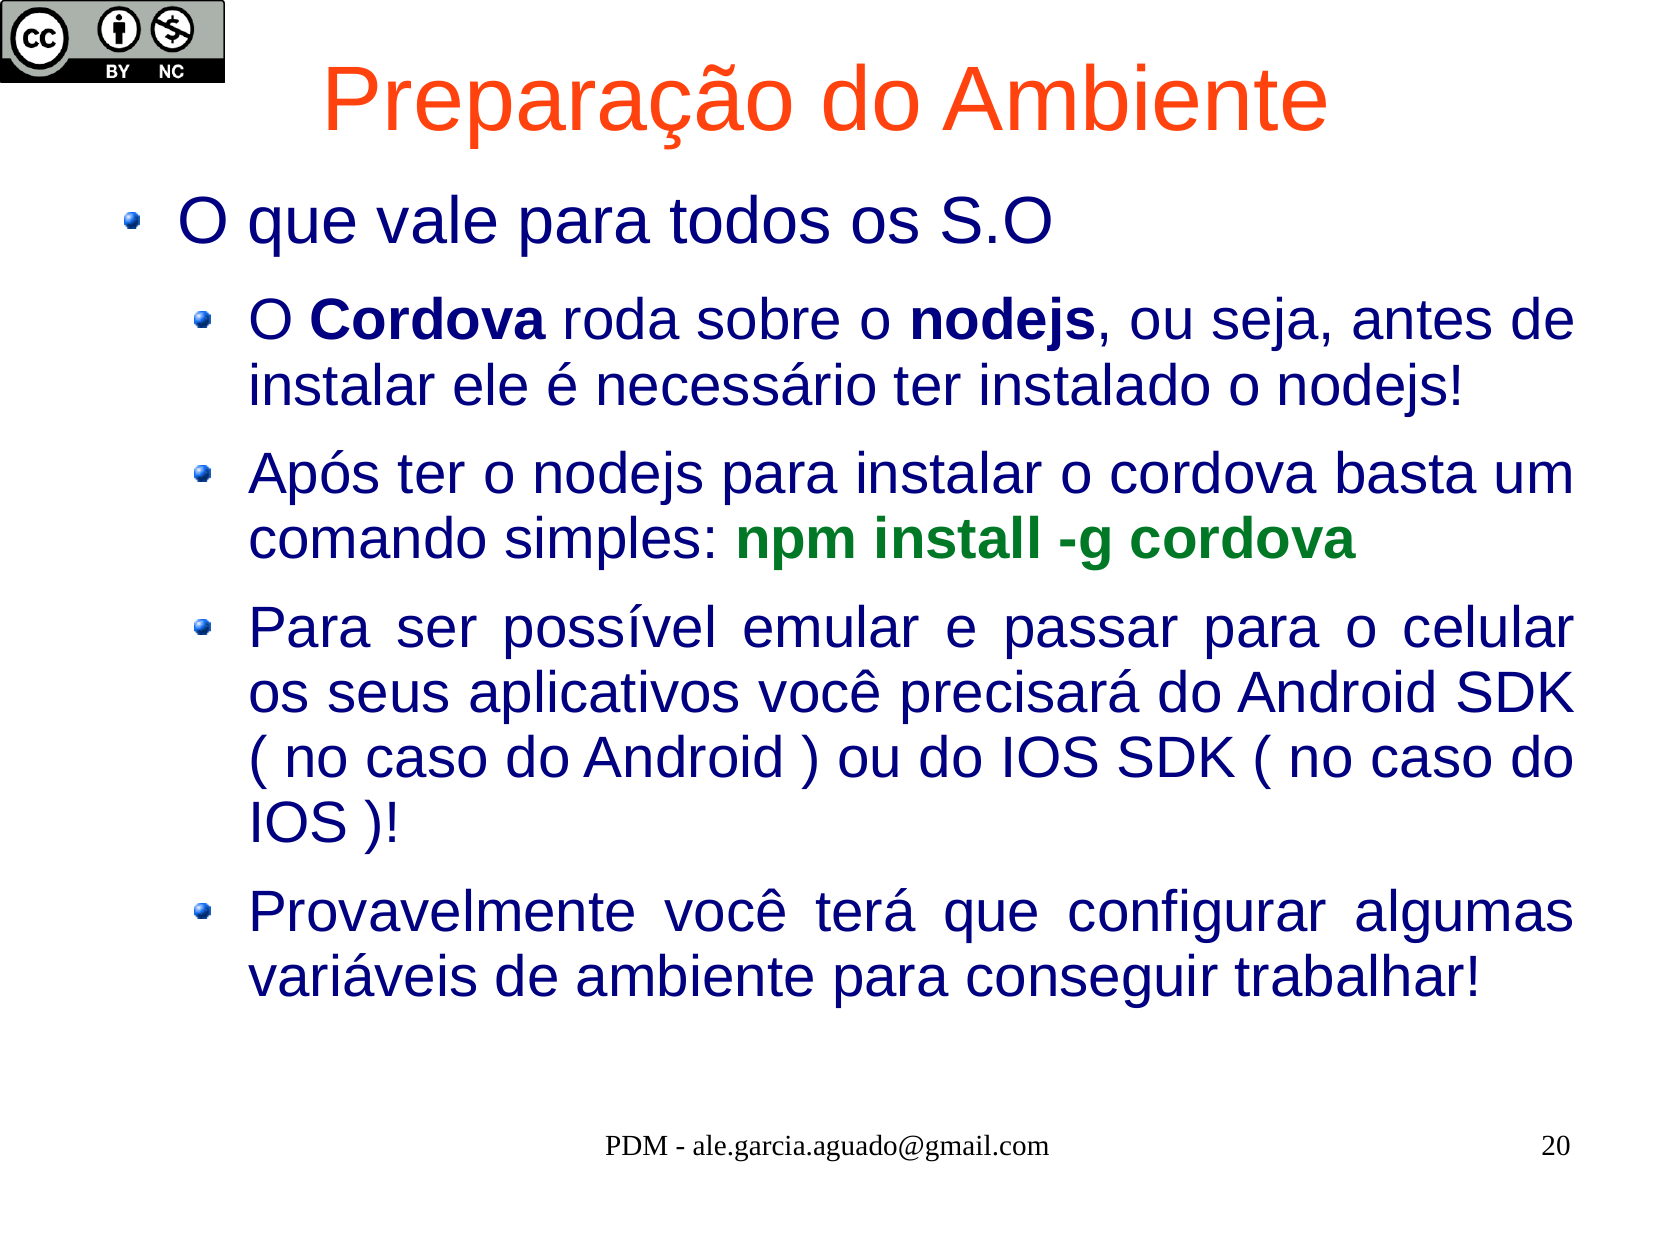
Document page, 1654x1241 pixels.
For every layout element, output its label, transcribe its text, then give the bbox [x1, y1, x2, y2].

title Preparação do Ambiente [82, 31, 1571, 166]
picture [0, 0, 225, 83]
list O que vale para todos os S.O O Cordova roda sobre o nodejs, ou seja, antes de instalar ele é necessário ter instalado o nodejs! Após ter o nodejs para instalar o cordova basta um comando simples: npm install -g cordova Para ser possível emular e passar para o celular os seus aplicativos você precisará do Android SDK ( no caso do Android ) ou do IOS SDK ( no caso do IOS )! Provavelmente você terá que configurar algumas variáveis de ambiente para conseguir trabalhar! [106, 183, 1577, 1049]
